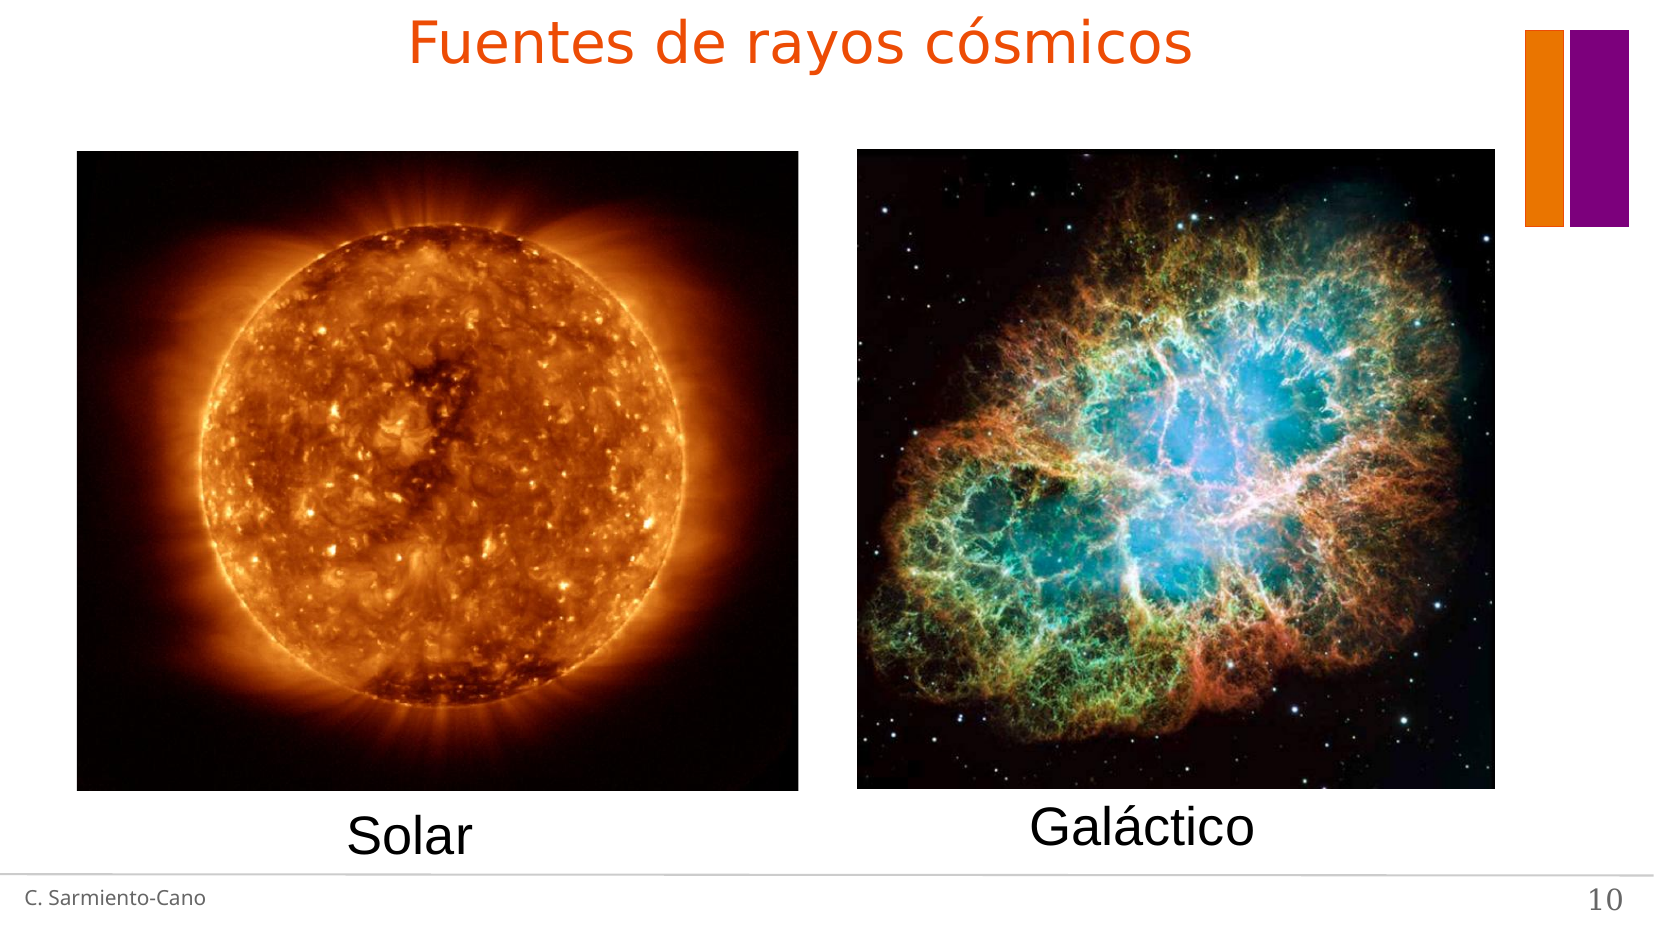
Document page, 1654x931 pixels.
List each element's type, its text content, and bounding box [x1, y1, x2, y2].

title Fuentes de rayos cósmicos [82, 0, 1519, 103]
picture [857, 149, 1495, 789]
text_box Galáctico [1014, 788, 1322, 865]
picture [76, 151, 799, 791]
text_box Solar [331, 797, 640, 874]
